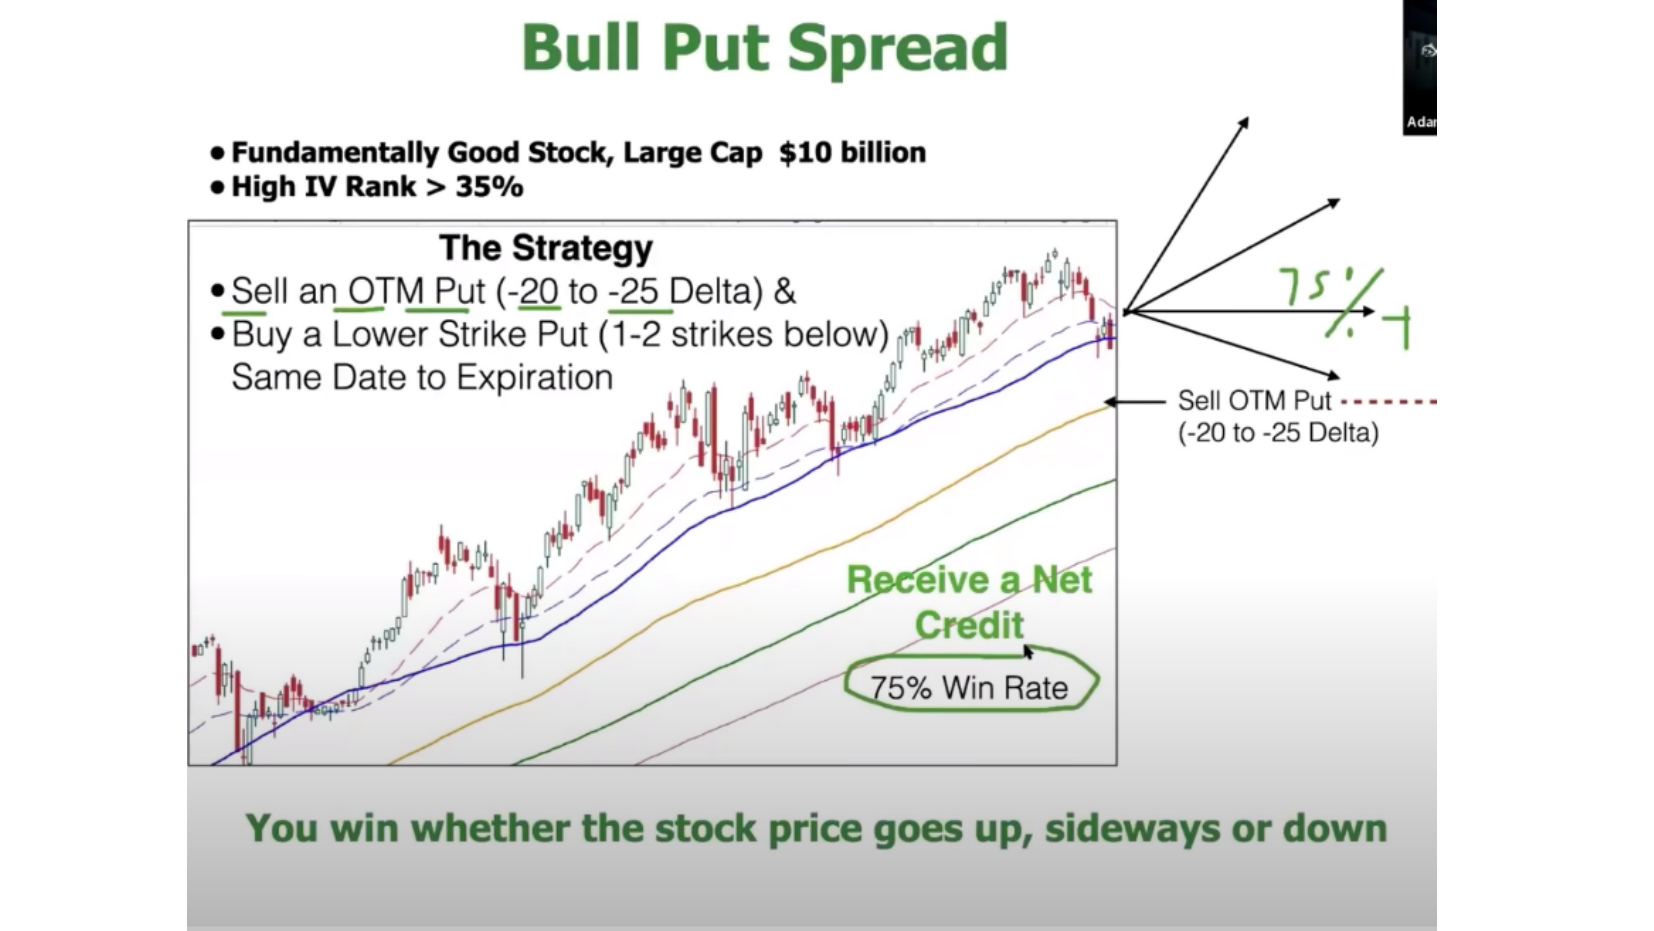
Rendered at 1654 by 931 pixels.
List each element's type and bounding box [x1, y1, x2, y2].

picture [187, 0, 1437, 931]
